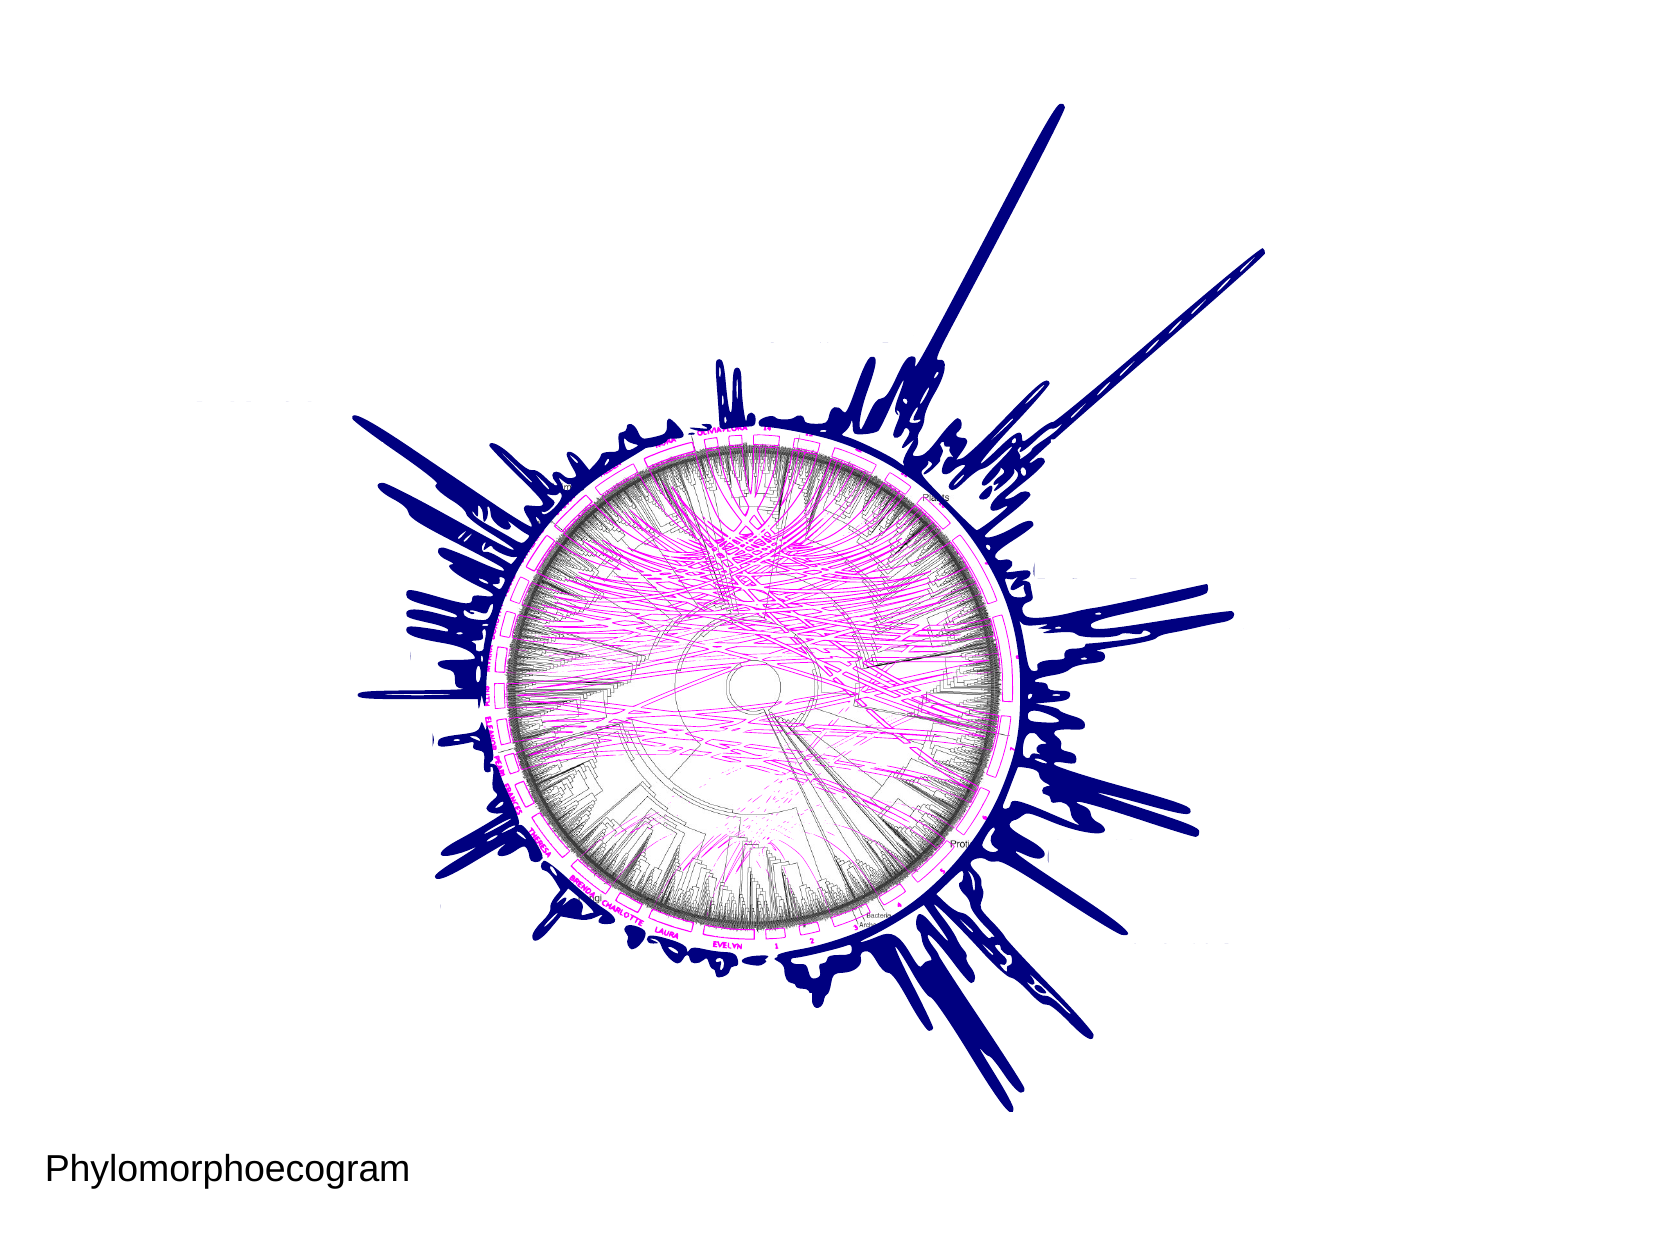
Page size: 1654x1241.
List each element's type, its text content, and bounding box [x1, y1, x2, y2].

picture [61, 0, 1622, 1241]
text_box Phylomorphoecogram [30, 1140, 706, 1197]
